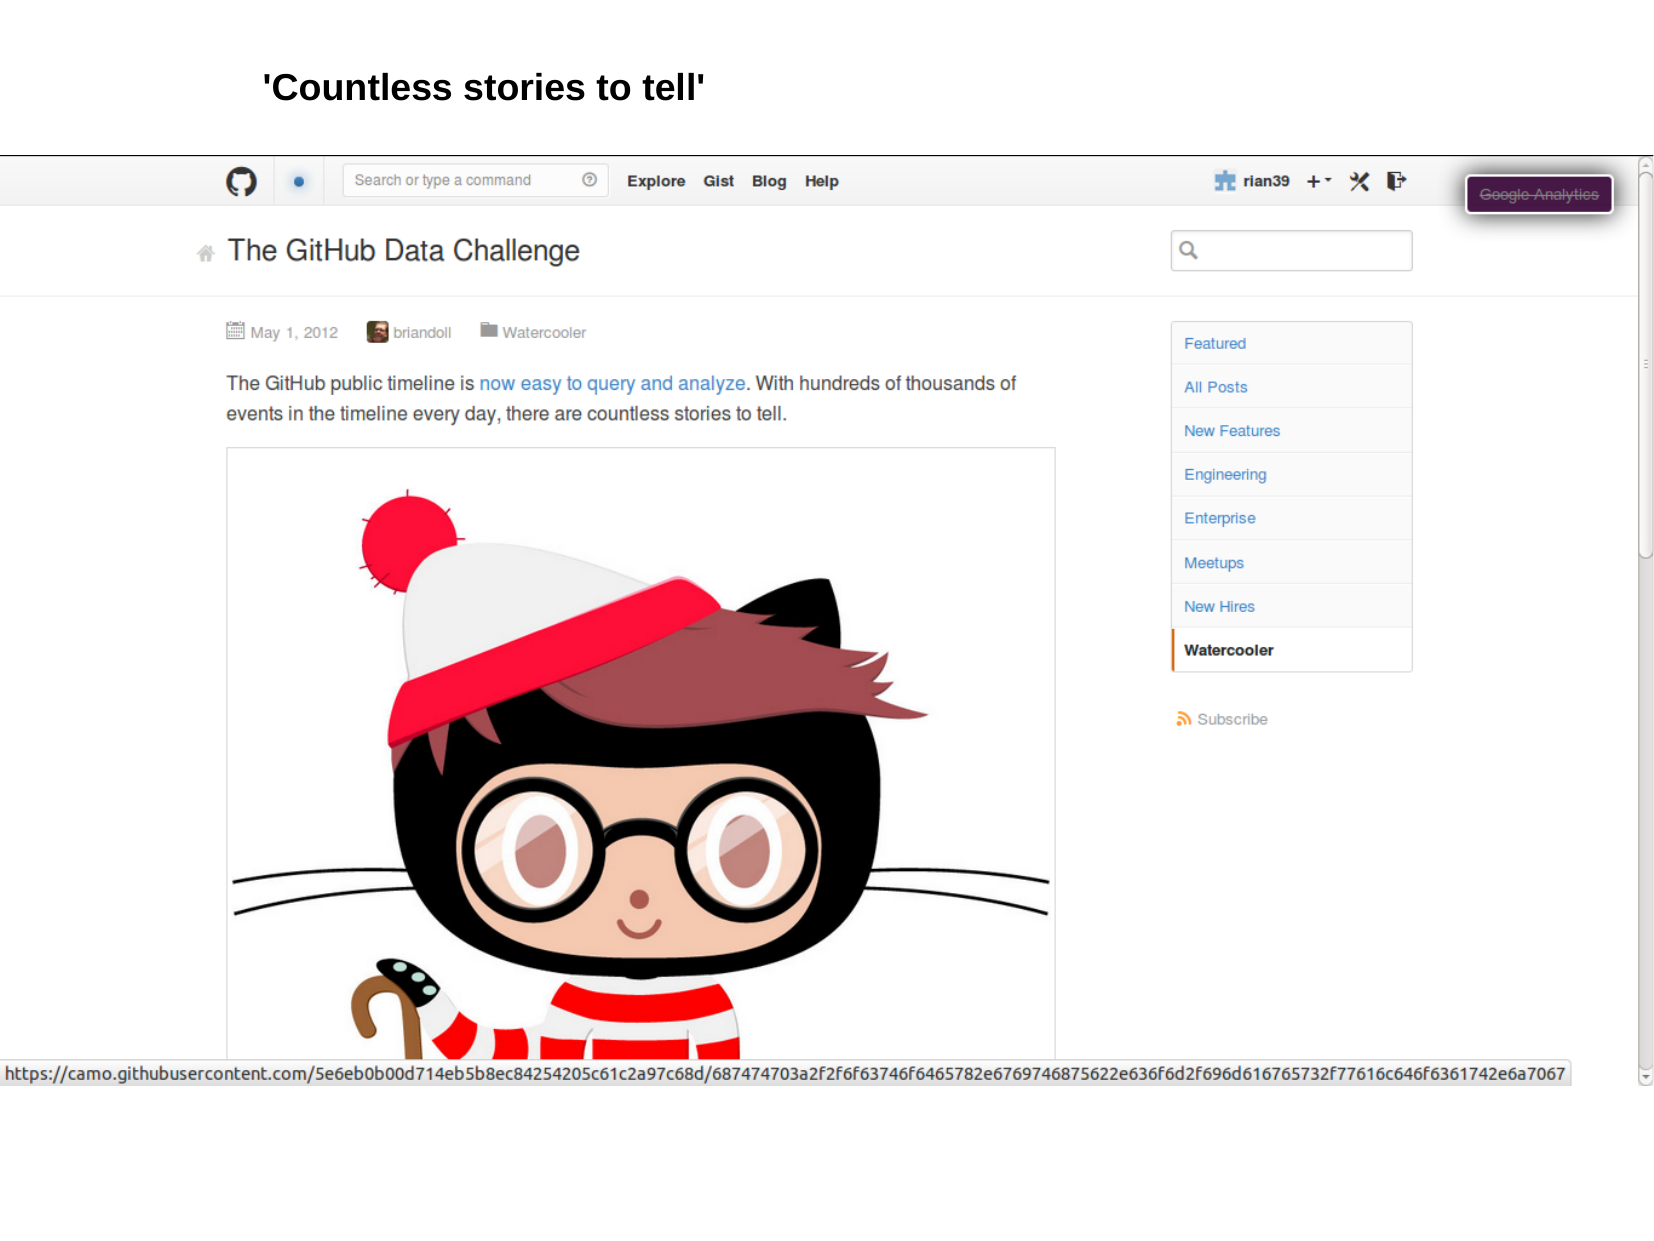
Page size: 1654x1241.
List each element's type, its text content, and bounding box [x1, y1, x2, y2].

text_box 'Countless stories to tell' [248, 59, 779, 140]
picture [0, 155, 1654, 1086]
